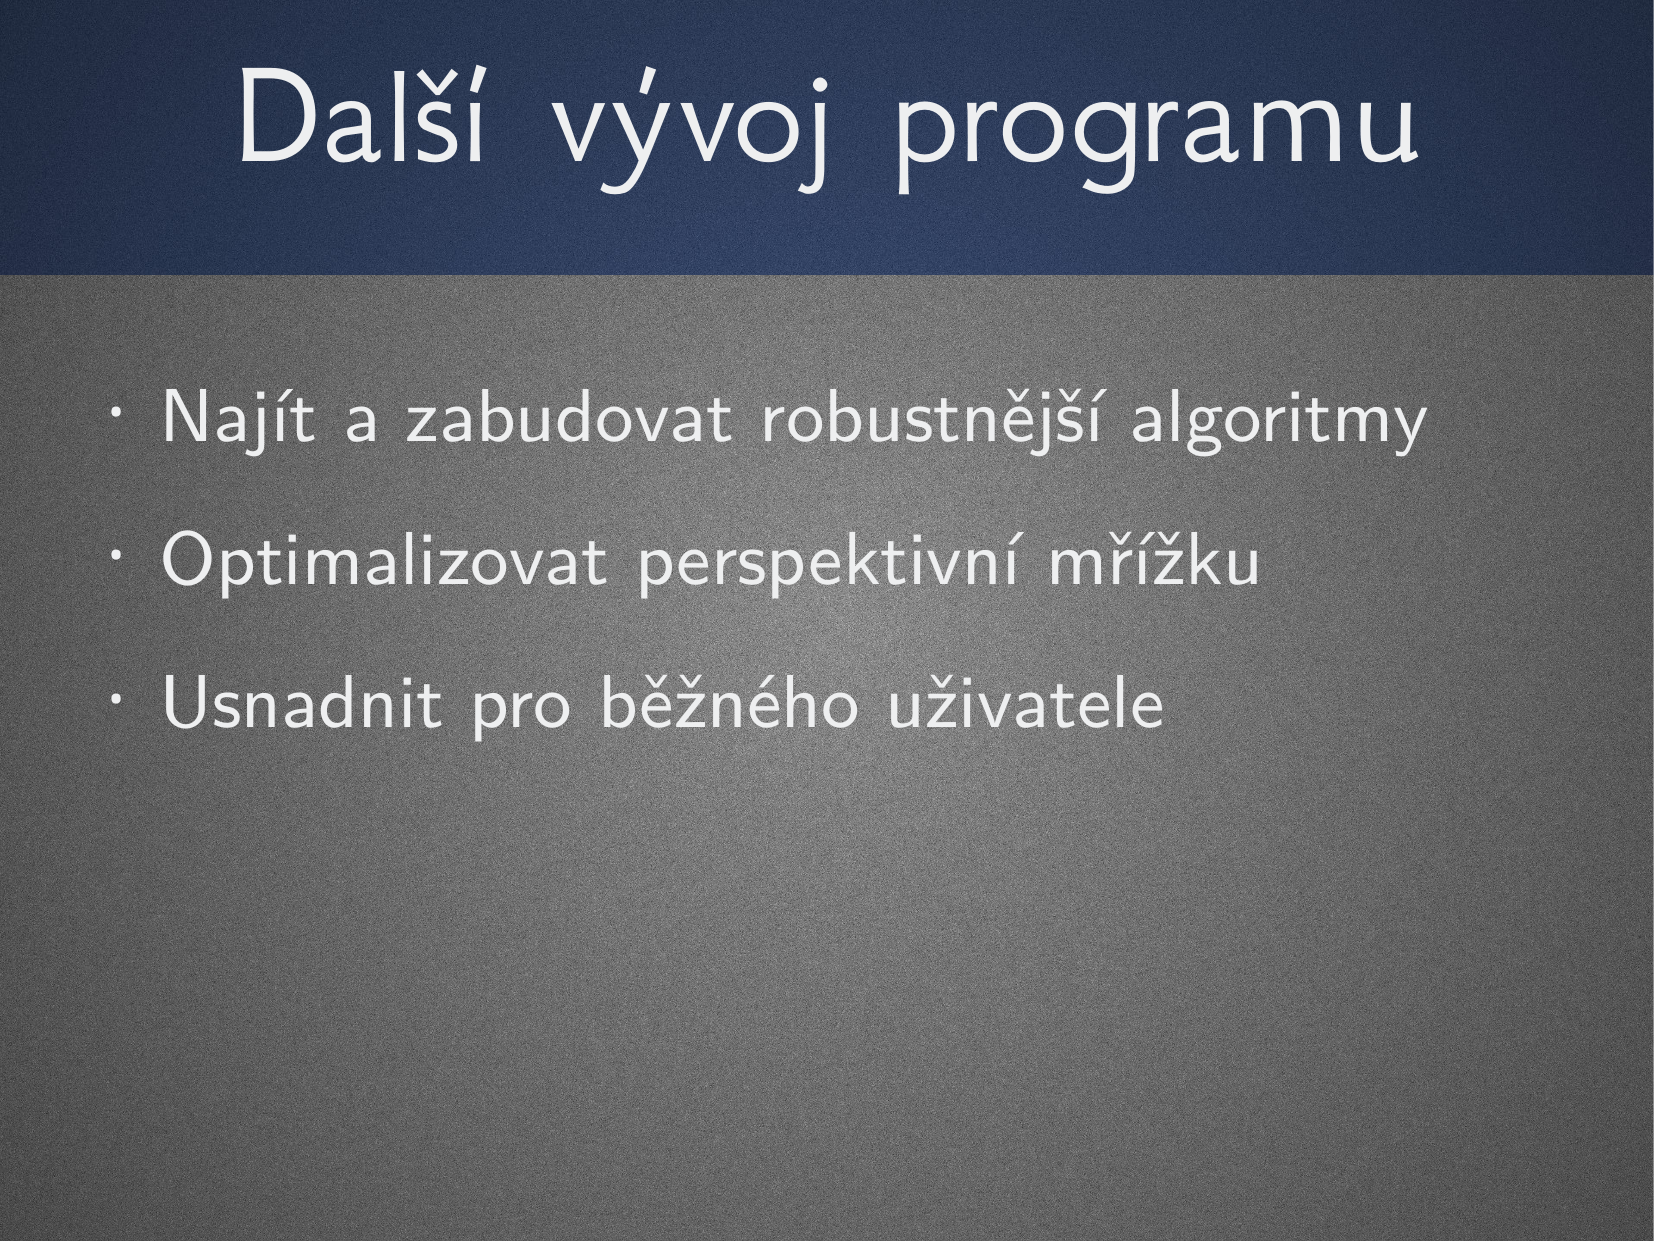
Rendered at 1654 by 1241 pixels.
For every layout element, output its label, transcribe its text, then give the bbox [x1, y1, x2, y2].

list Najít a zabudovat robustnější algoritmy Optimalizovat perspektivní mřížku Usnadnit pro běžného uživatele [88, 354, 1565, 893]
title Další vývoj programu [88, 29, 1565, 237]
picture [0, 0, 1654, 1241]
